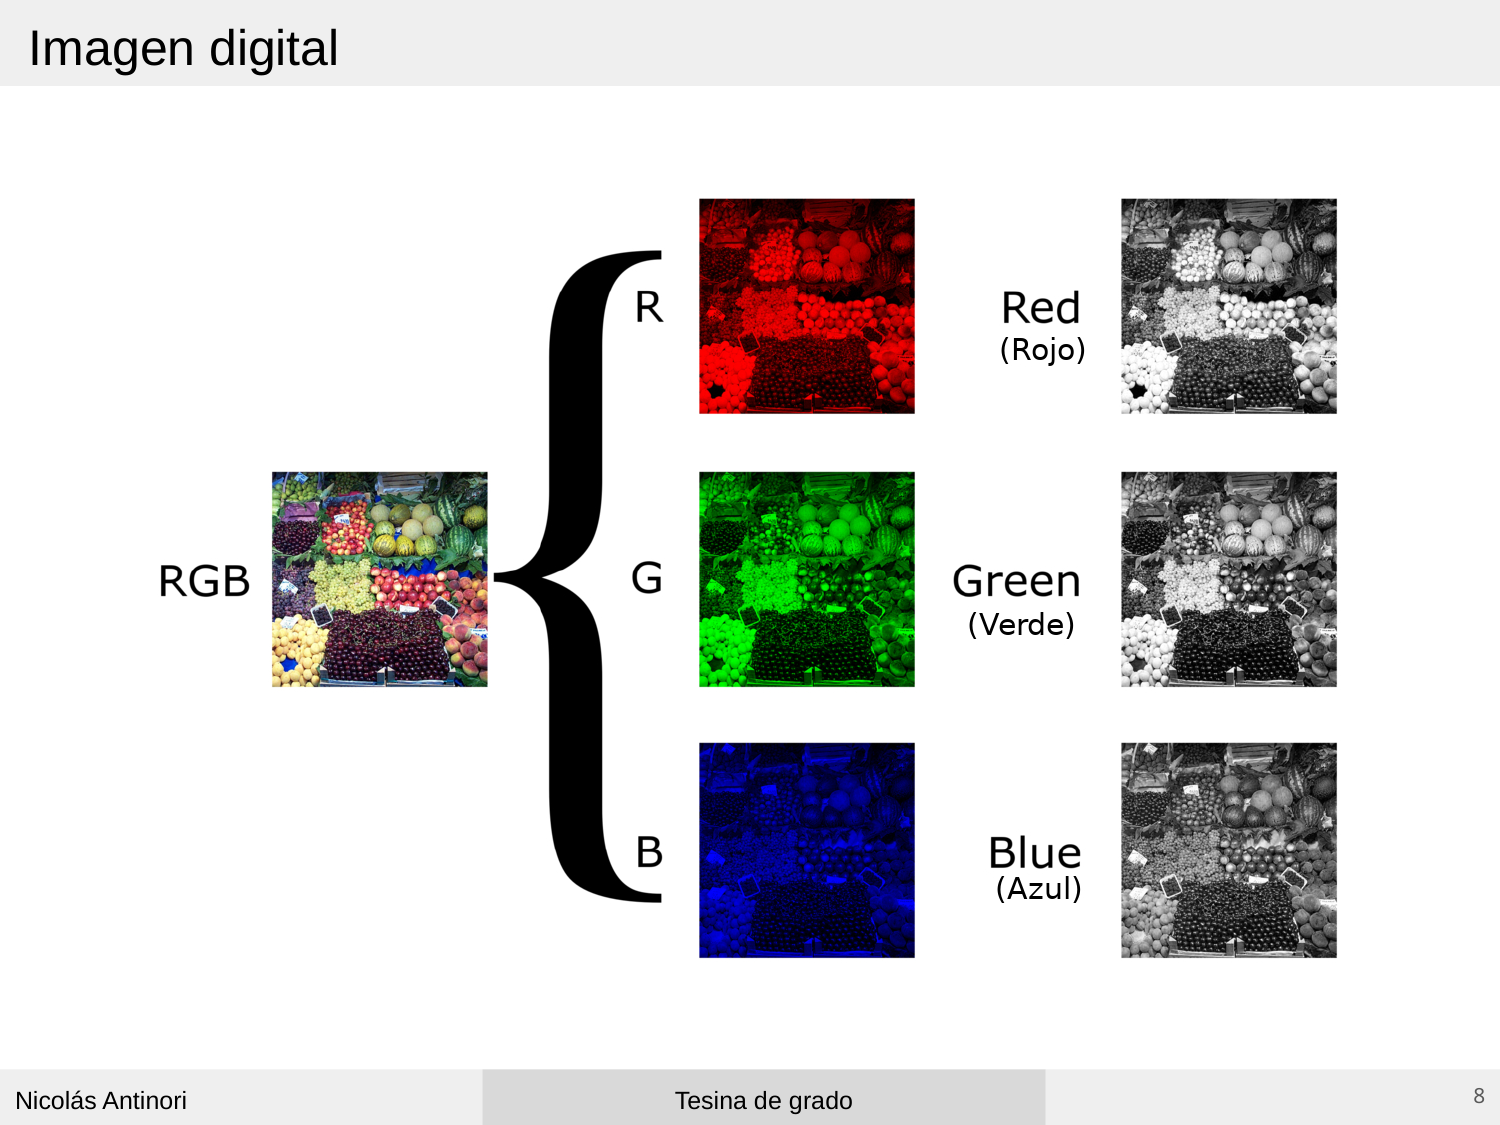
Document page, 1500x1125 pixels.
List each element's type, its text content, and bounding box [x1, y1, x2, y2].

text_box Imagen digital [0, 0, 1500, 86]
text_box Nicolás Antinori [0, 1069, 482, 1125]
picture [117, 152, 1388, 989]
slide_number <number> [1046, 1069, 1500, 1125]
text_box Tesina de grado [482, 1069, 1046, 1125]
